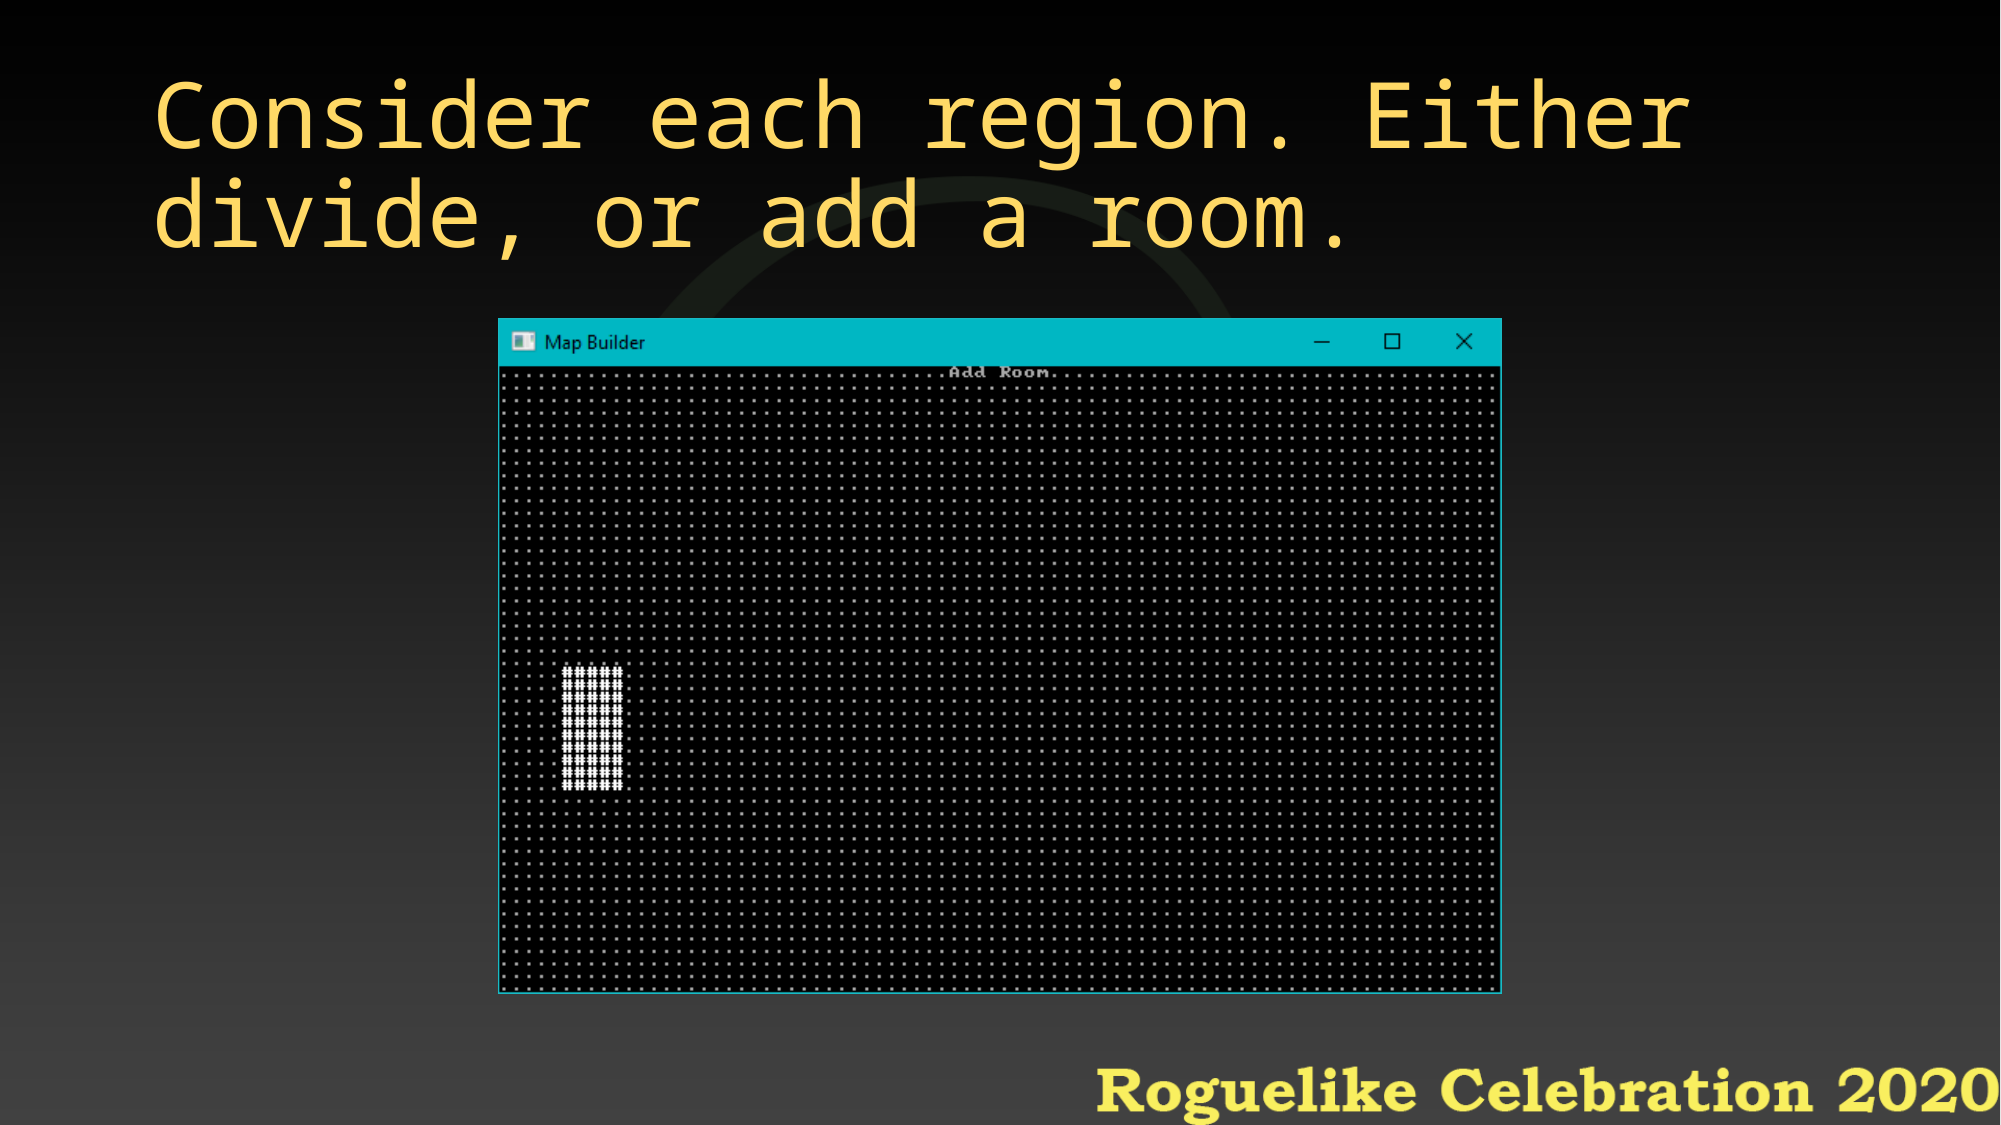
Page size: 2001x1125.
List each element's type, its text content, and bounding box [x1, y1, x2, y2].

title Consider each region. Either divide, or add a room. [137, 59, 1863, 278]
picture [0, 0, 2001, 1125]
